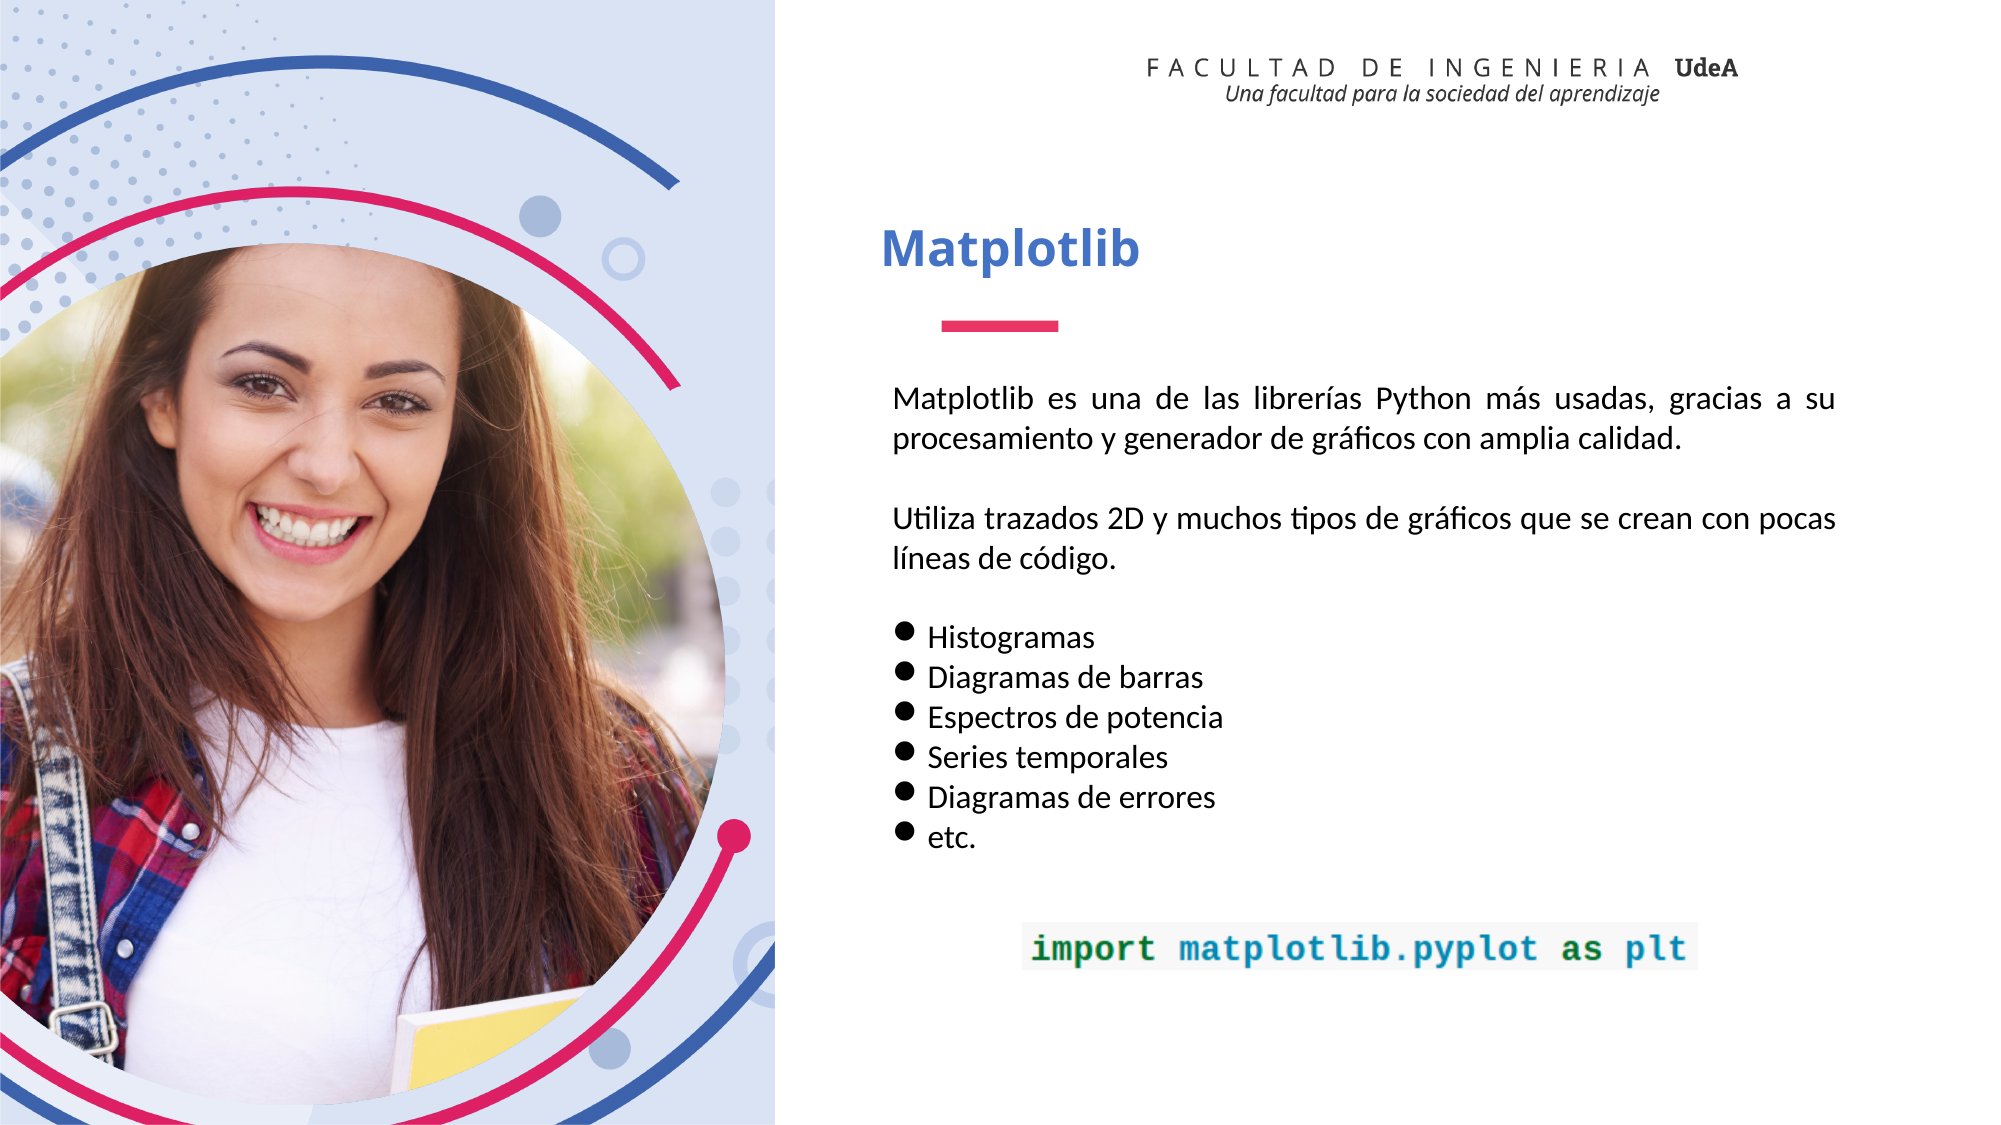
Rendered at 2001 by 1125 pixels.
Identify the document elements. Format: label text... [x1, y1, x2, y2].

picture [1022, 922, 1698, 970]
picture [1148, 57, 1738, 106]
picture [0, 0, 775, 1125]
text_box Matplotlib [865, 195, 1762, 306]
text_box Matplotlib es una de las librerías Python más usadas, gracias a su procesamiento y generador de gráficos con amplia calidad. Utiliza trazados 2D y muchos tipos de gráficos que se crean con pocas líneas de código. Histogramas Diagramas de barras Espectros de potencia Series temporales Diagramas de errores etc. [877, 368, 1853, 863]
